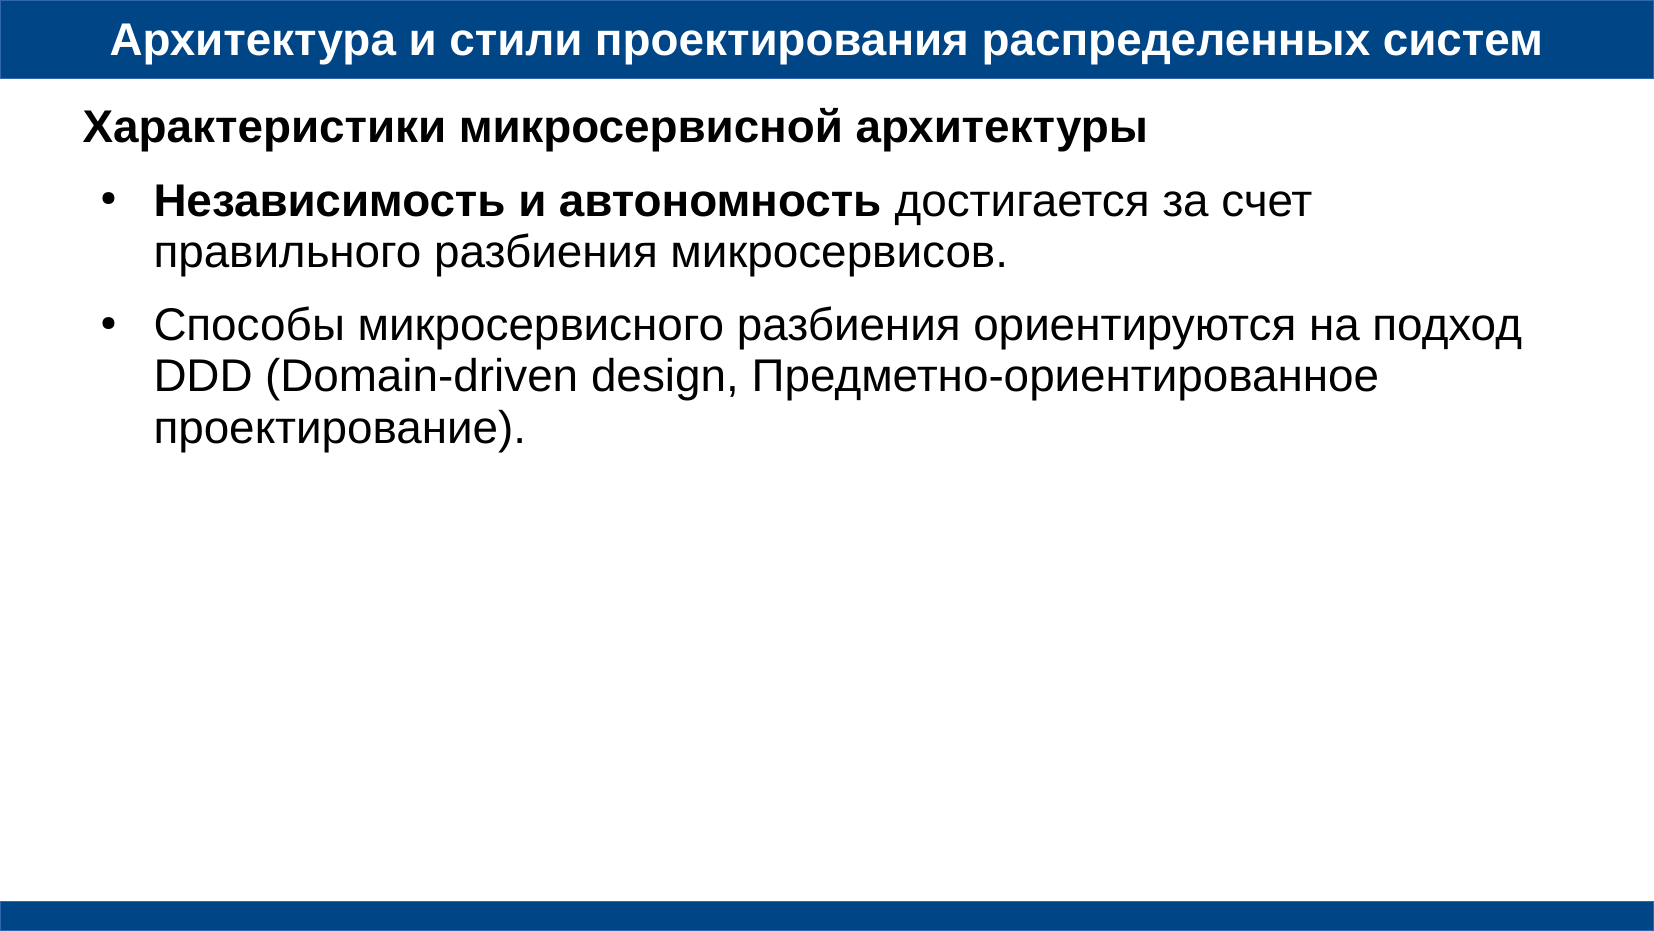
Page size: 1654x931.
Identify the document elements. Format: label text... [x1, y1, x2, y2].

list Характеристики микросервисной архитектуры Независимость и автономность достигается за счет правильного разбиения микросервисов. Способы микросервисного разбиения ориентируются на подход DDD (Domain-driven design, Предметно-ориентированное проектирование). [82, 101, 1571, 641]
title Архитектура и стили проектирования распределенных систем [0, 0, 1654, 79]
